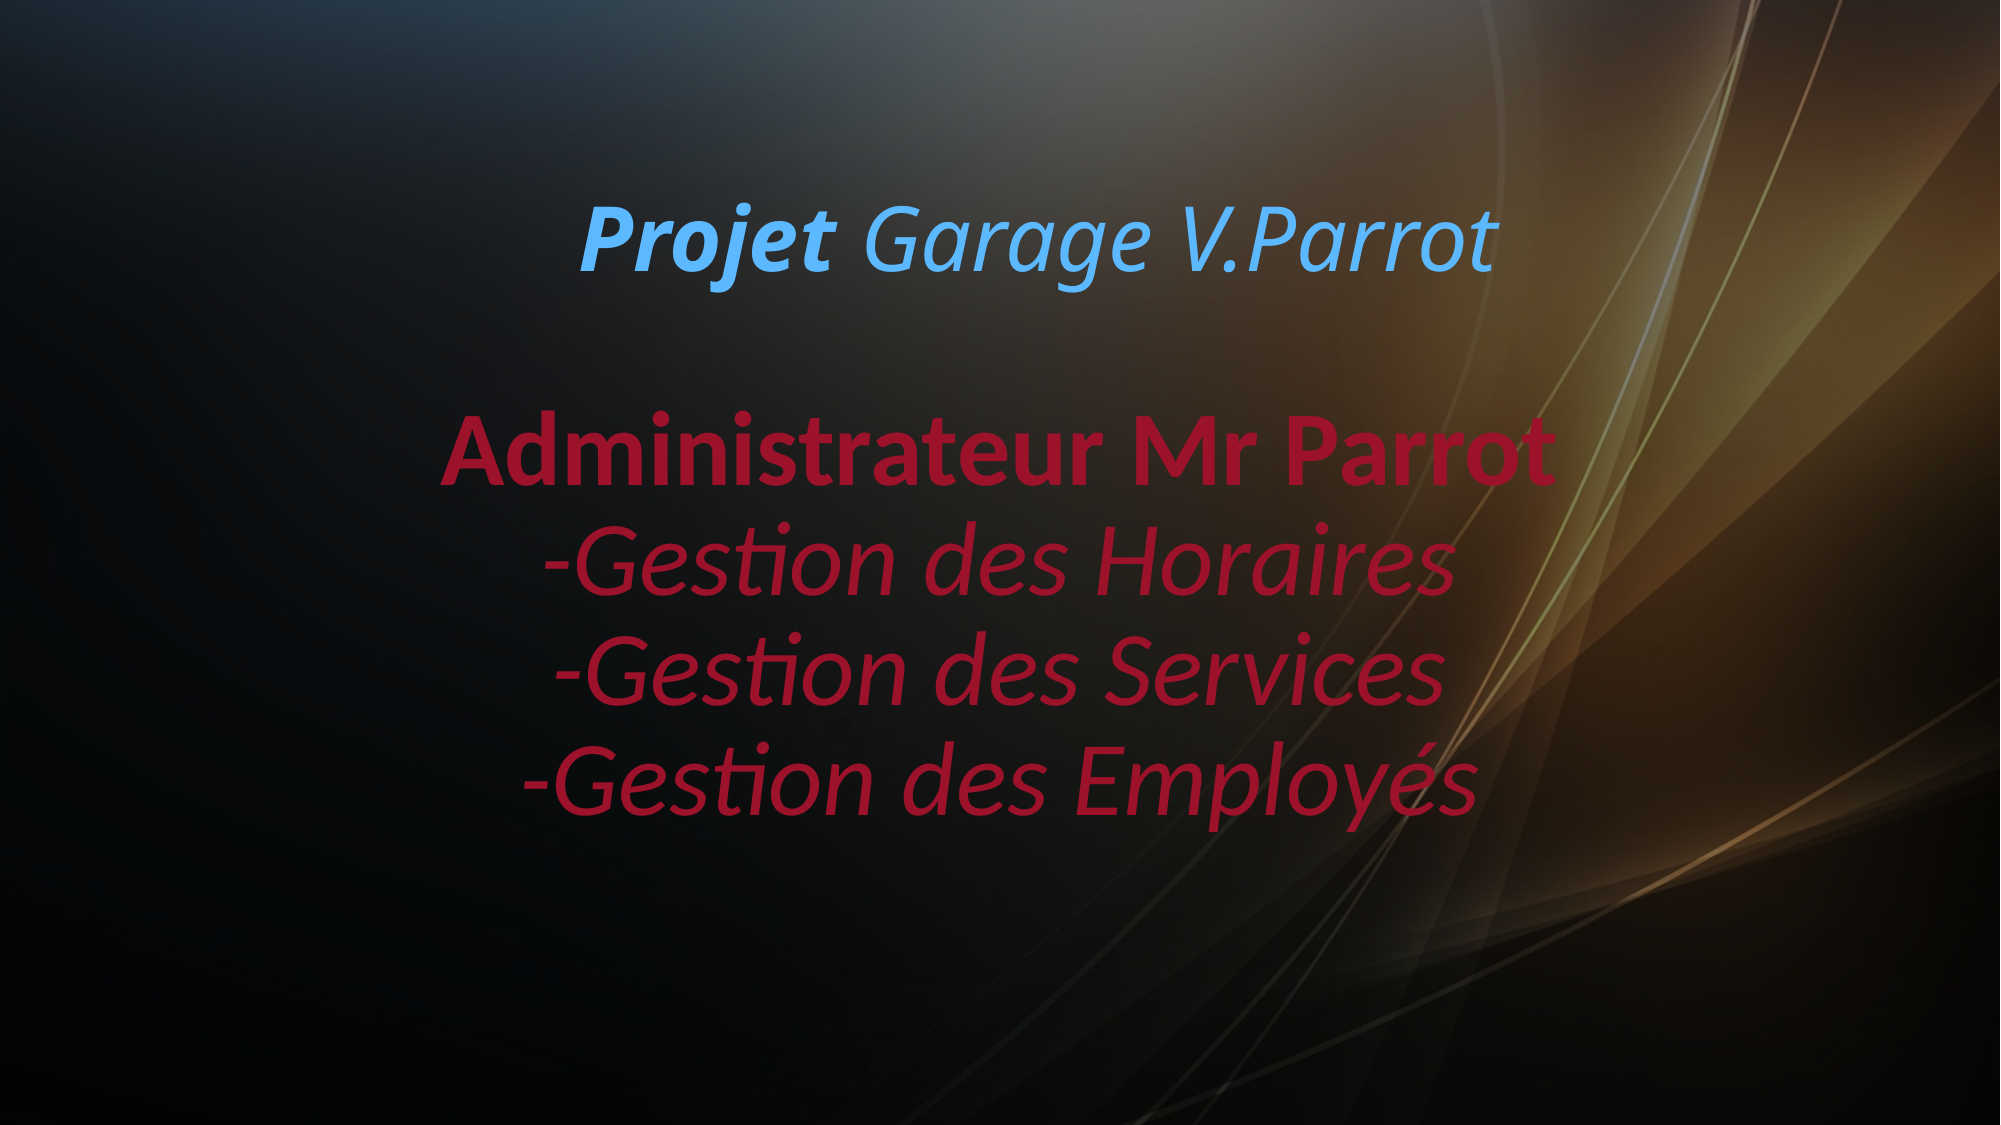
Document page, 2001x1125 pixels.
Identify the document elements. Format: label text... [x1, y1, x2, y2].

picture [0, 0, 2000, 1125]
title Projet Garage V.Parrot [288, 118, 1789, 407]
subtitle Administrateur Mr Parrot -Gestion des Horaires -Gestion des Services -Gestion des Employés [249, 406, 1750, 863]
